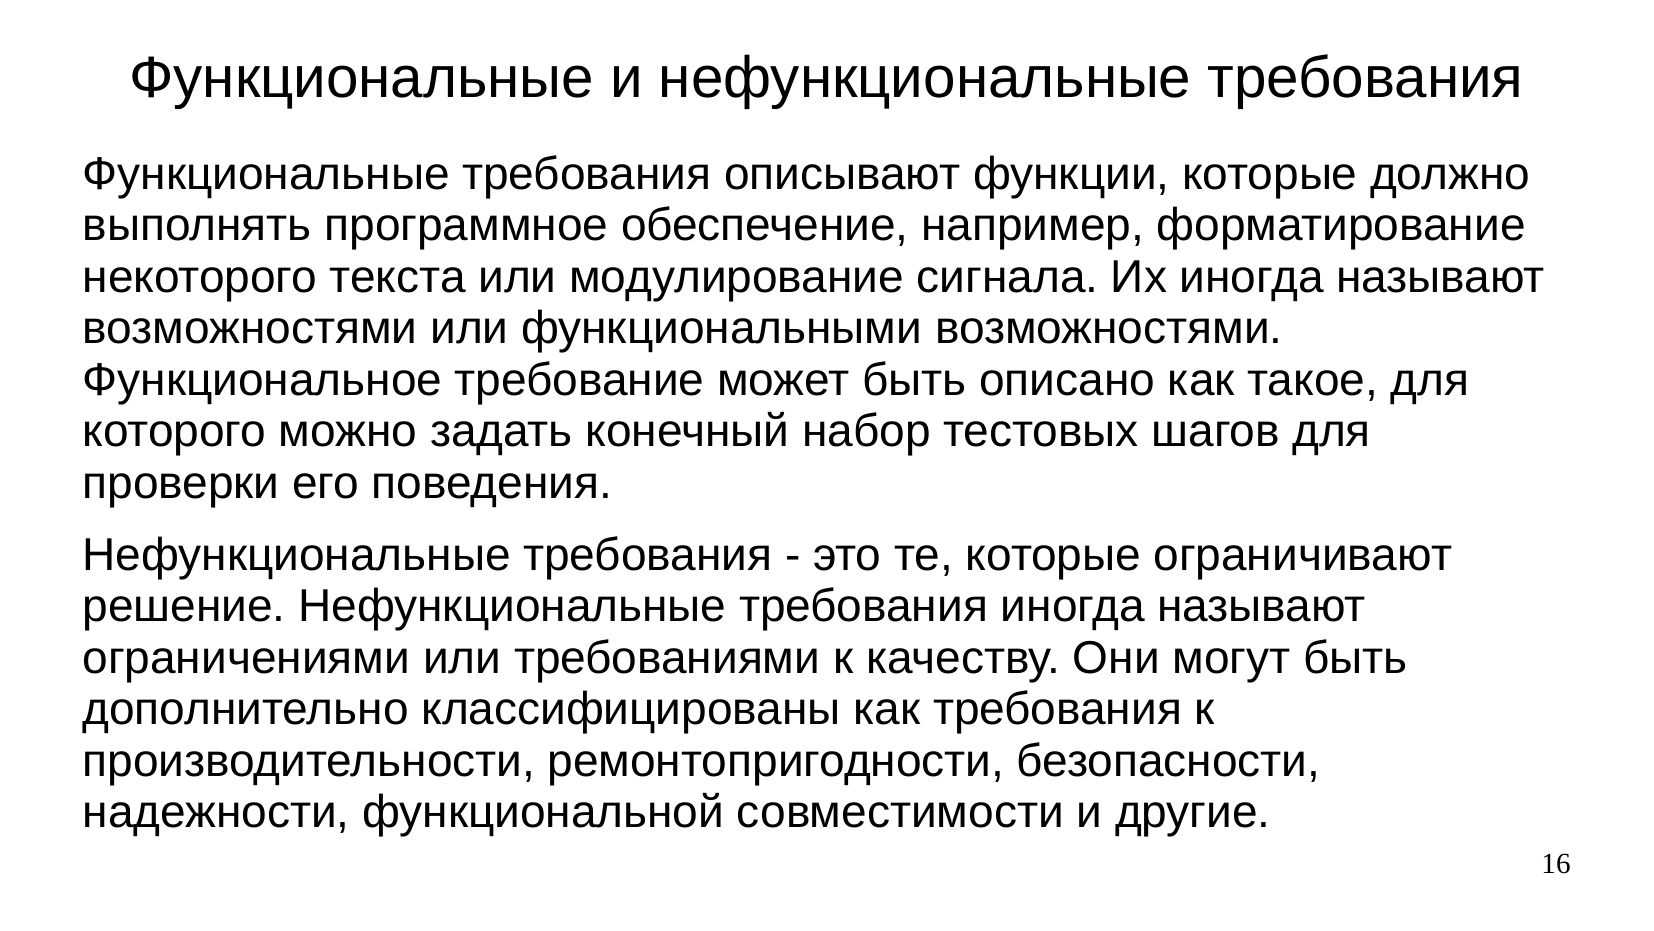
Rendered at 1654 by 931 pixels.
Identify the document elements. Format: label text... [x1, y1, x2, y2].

list Функциональные требования описывают функции, которые должно выполнять программное обеспечение, например, форматирование некоторого текста или модулирование сигнала. Их иногда называют возможностями или функциональными возможностями. Функциональное требование может быть описано как такое, для которого можно задать конечный набор тестовых шагов для проверки его поведения. Нефункциональные требования - это те, которые ограничивают решение. Нефункциональные требования иногда называют ограничениями или требованиями к качеству. Они могут быть дополнительно классифицированы как требования к производительности, ремонтопригодности, безопасности, надежности, функциональной совместимости и другие. [82, 147, 1571, 857]
title Функциональные и нефункциональные требования [82, 37, 1571, 119]
